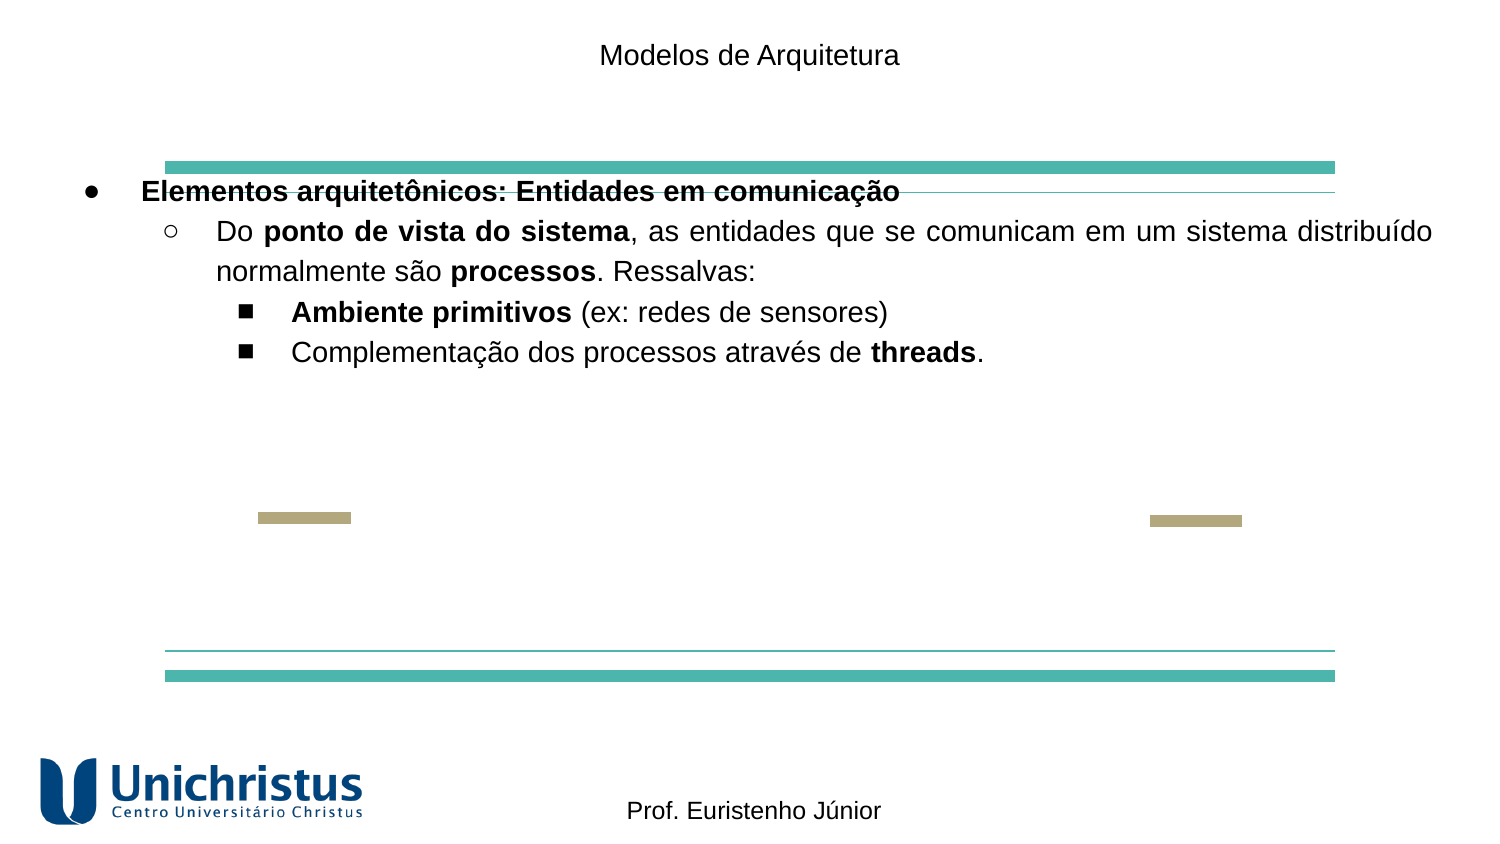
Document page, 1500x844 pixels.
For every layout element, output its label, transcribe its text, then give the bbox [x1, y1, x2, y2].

picture [35, 754, 367, 827]
title Modelos de Arquitetura [51, 20, 1449, 137]
list Elementos arquitetônicos: Entidades em comunicação Do ponto de vista do sistema, as entidades que se comunicam em um sistema distribuído normalmente são processos. Ressalvas: Ambiente primitivos (ex: redes de sensores) Complementação dos processos através de threads. [51, 152, 1449, 750]
